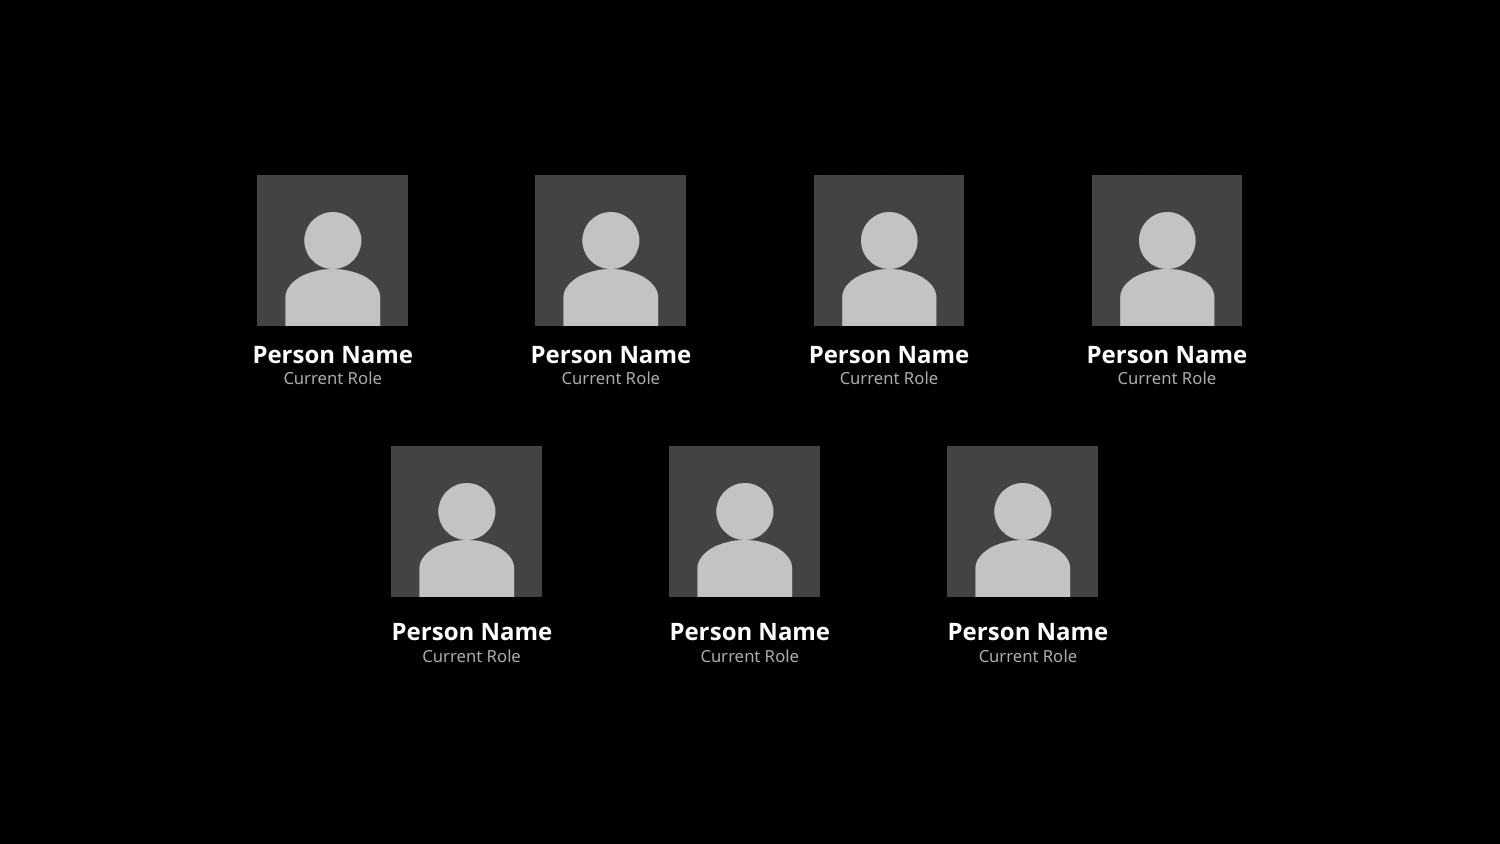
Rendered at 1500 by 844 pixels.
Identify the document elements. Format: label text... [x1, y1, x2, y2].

picture [391, 446, 542, 597]
picture [535, 175, 686, 326]
text_box Person Name Current Role [222, 339, 443, 389]
picture [1092, 175, 1242, 326]
picture [669, 446, 820, 597]
text_box Person Name Current Role [639, 616, 860, 666]
text_box Person Name Current Role [918, 616, 1138, 666]
text_box Person Name Current Role [1057, 339, 1278, 389]
picture [257, 175, 408, 326]
text_box Person Name Current Role [500, 339, 721, 389]
text_box Person Name Current Role [361, 616, 582, 666]
picture [947, 446, 1098, 597]
text_box Person Name Current Role [779, 339, 999, 389]
picture [814, 175, 964, 326]
